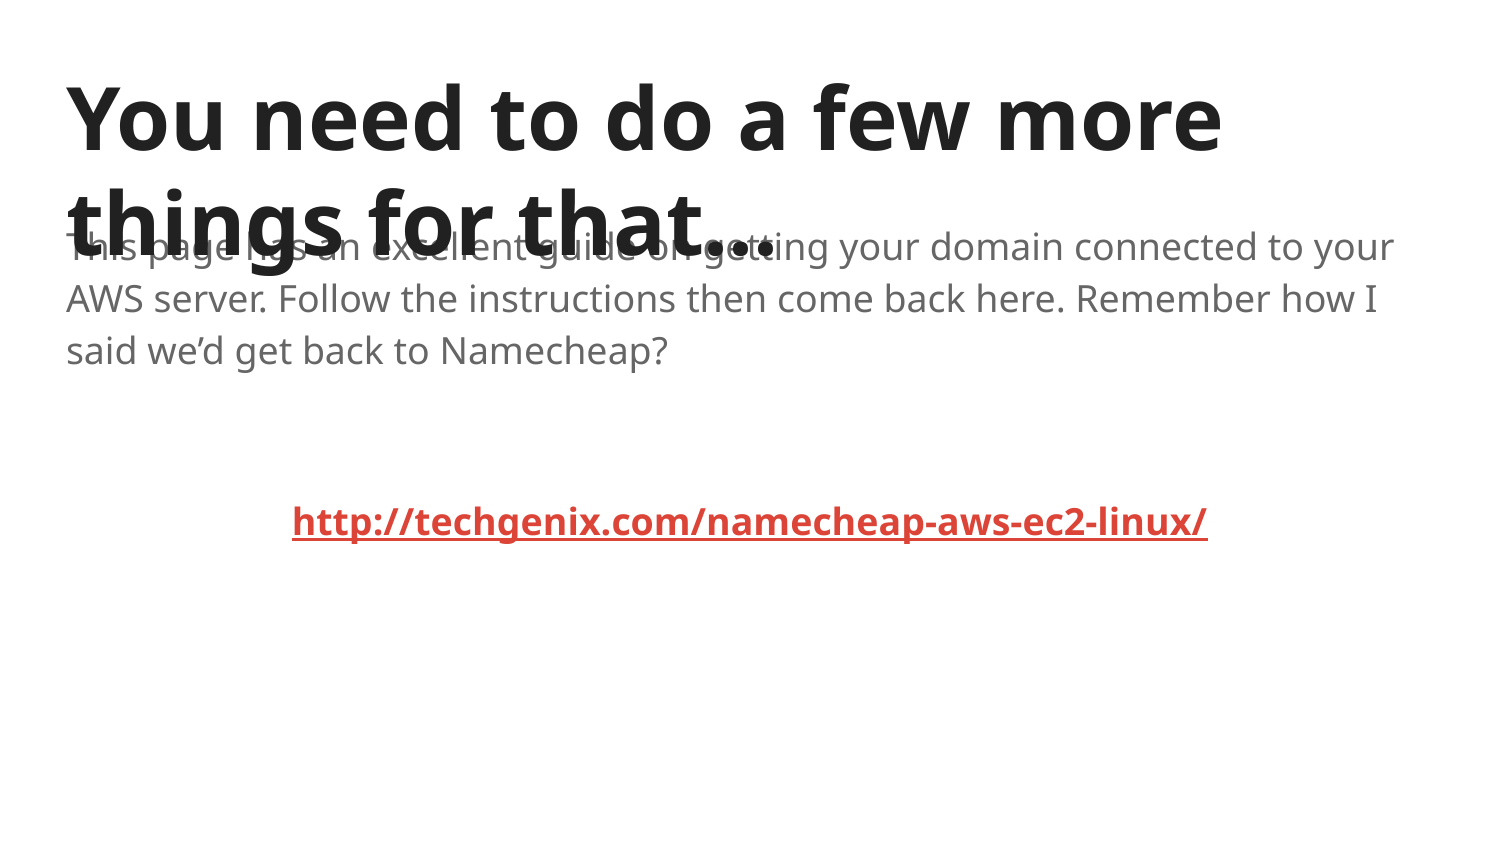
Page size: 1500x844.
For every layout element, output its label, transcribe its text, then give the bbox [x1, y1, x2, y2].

list This page has an excellent guide on getting your domain connected to your AWS server. Follow the instructions then come back here. Remember how I said we’d get back to Namecheap? http://techgenix.com/namecheap-aws-ec2-linux/ [51, 201, 1449, 750]
title You need to do a few more things for that... [51, 48, 1449, 180]
